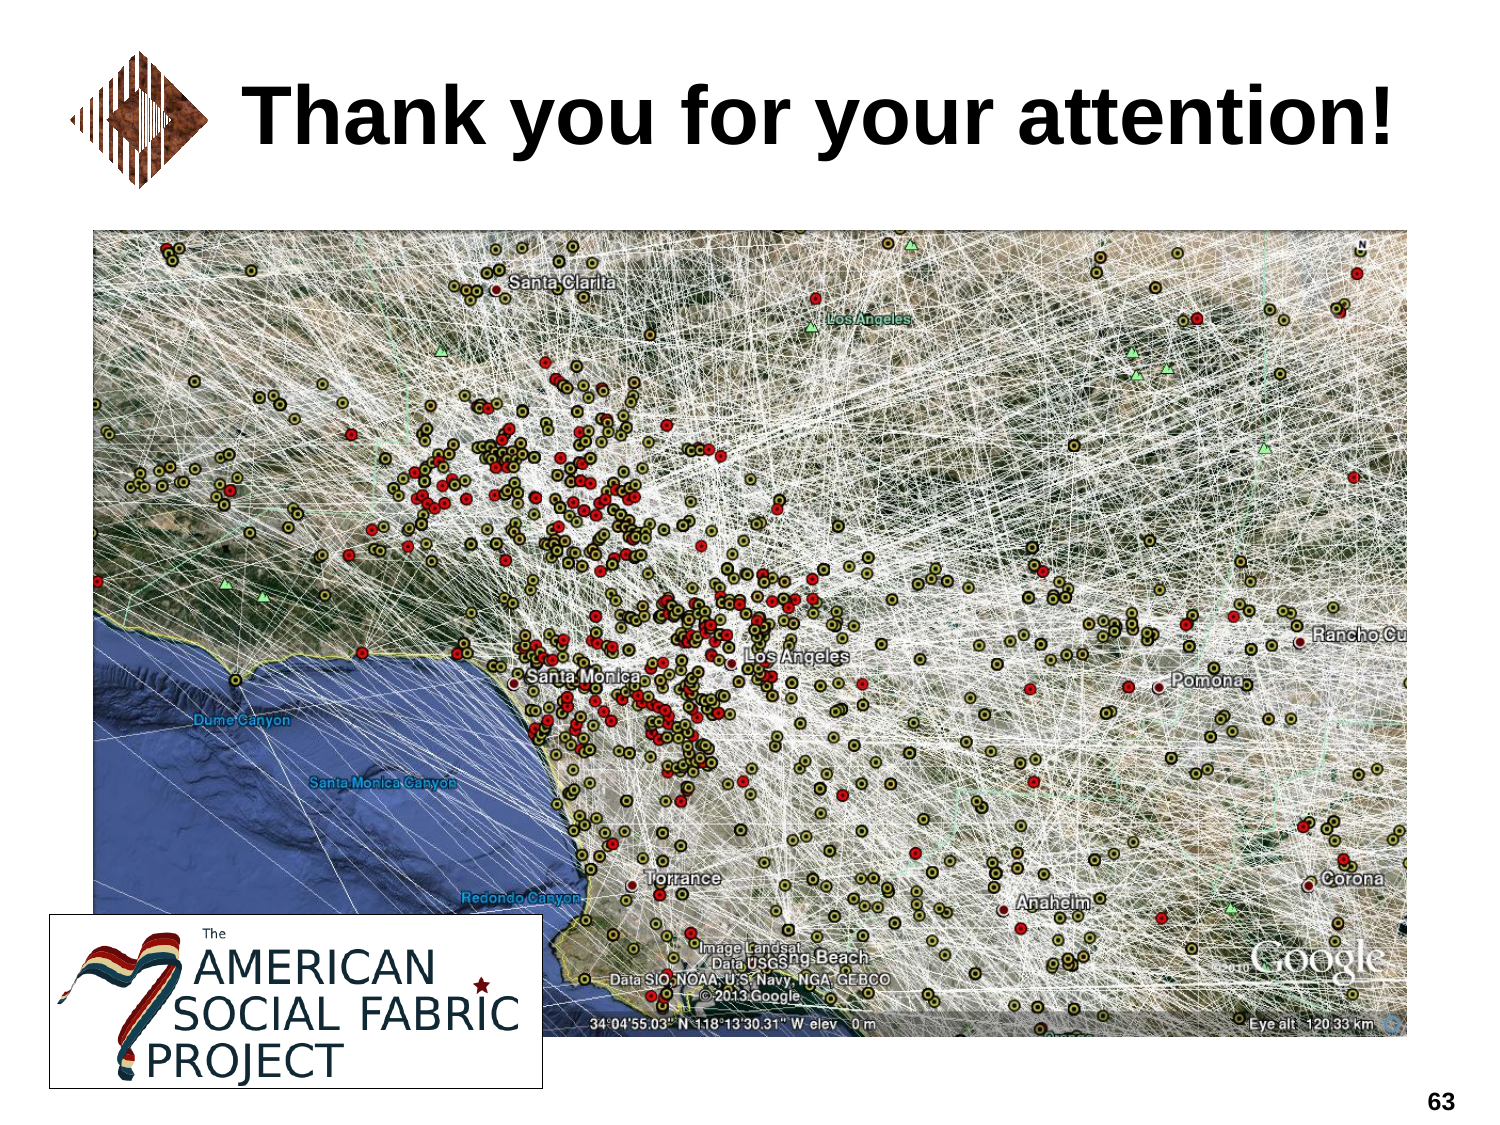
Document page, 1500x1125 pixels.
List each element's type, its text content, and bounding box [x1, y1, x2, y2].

picture [45, 29, 233, 210]
text_box [49, 914, 543, 1089]
title Thank you for your attention! [241, 30, 1453, 206]
picture [57, 928, 518, 1086]
picture [93, 230, 1407, 1037]
